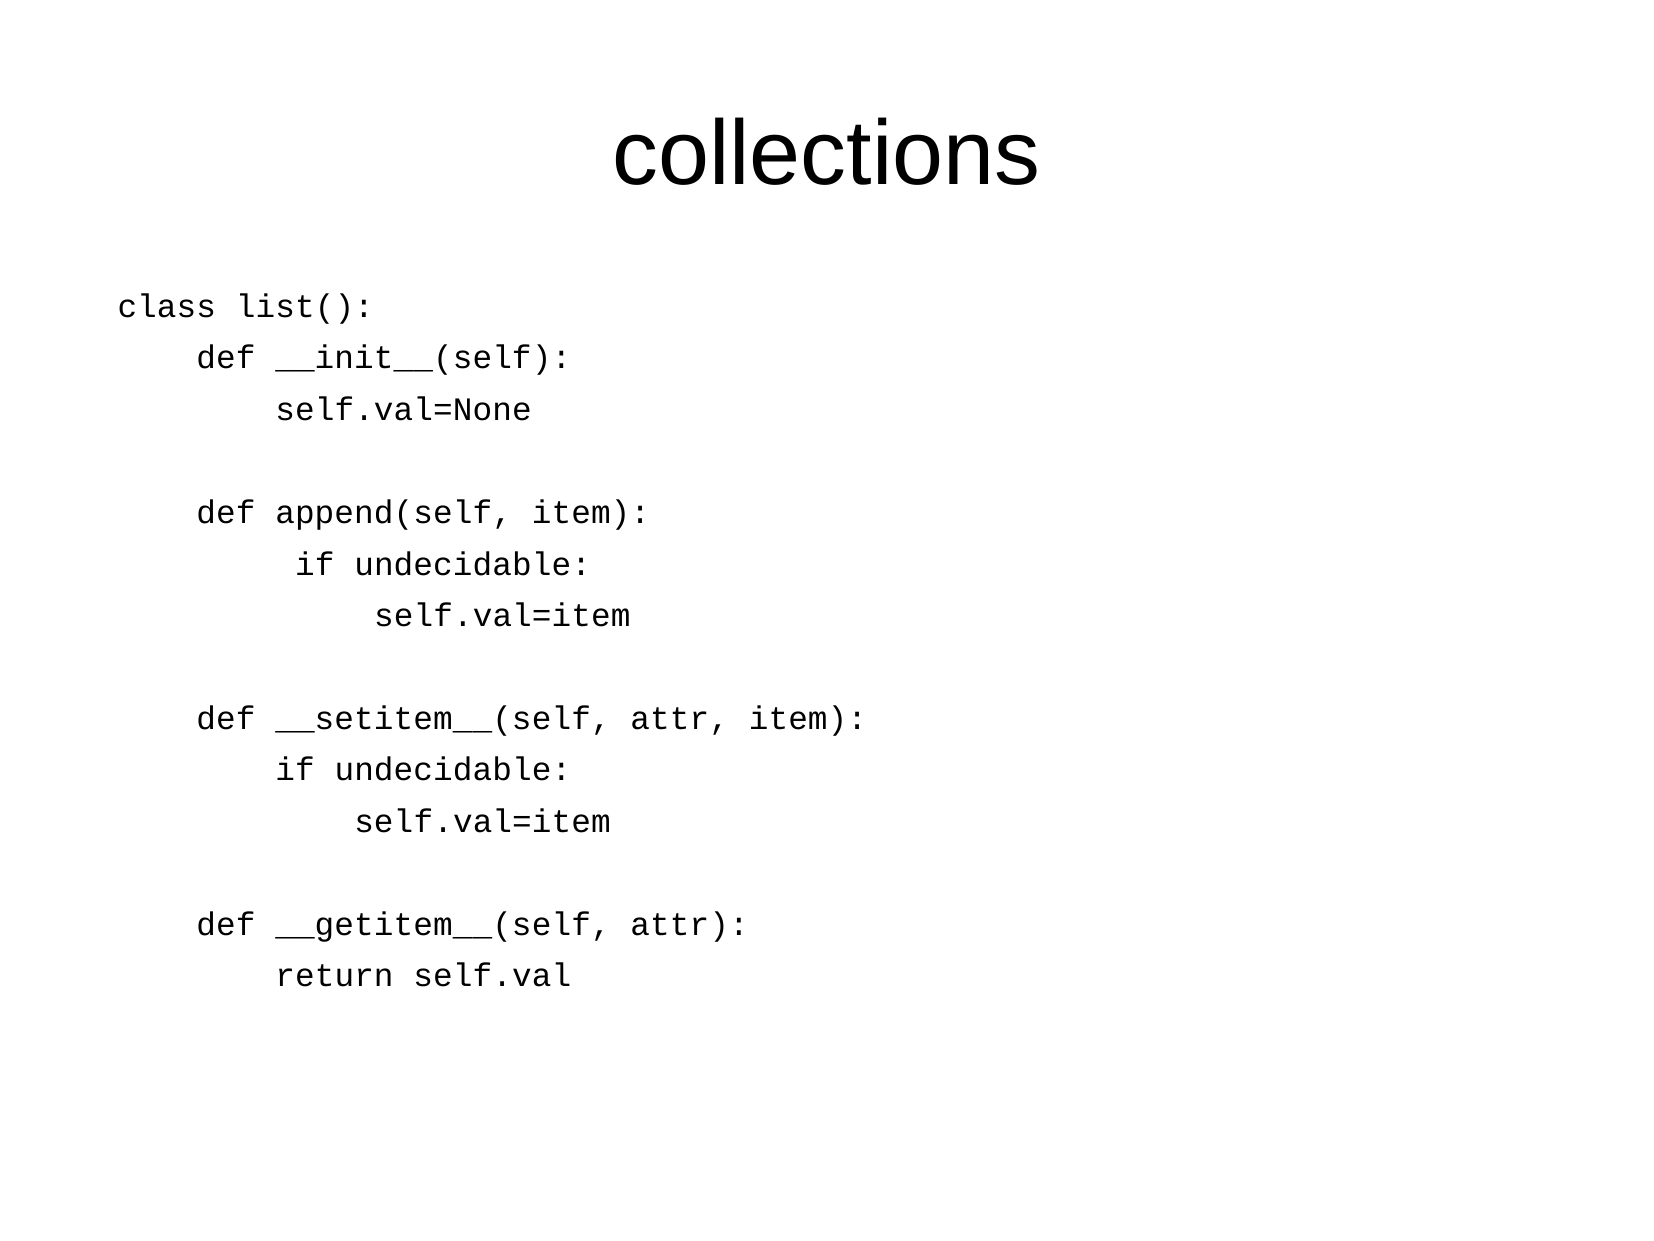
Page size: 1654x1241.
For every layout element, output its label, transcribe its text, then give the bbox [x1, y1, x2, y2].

list class list(): def __init__(self): self.val=None def append(self, item): if undecidable: self.val=item def __setitem__(self, attr, item): if undecidable: self.val=item def __getitem__(self, attr): return self.val [82, 290, 1571, 1010]
title collections [82, 49, 1571, 257]
